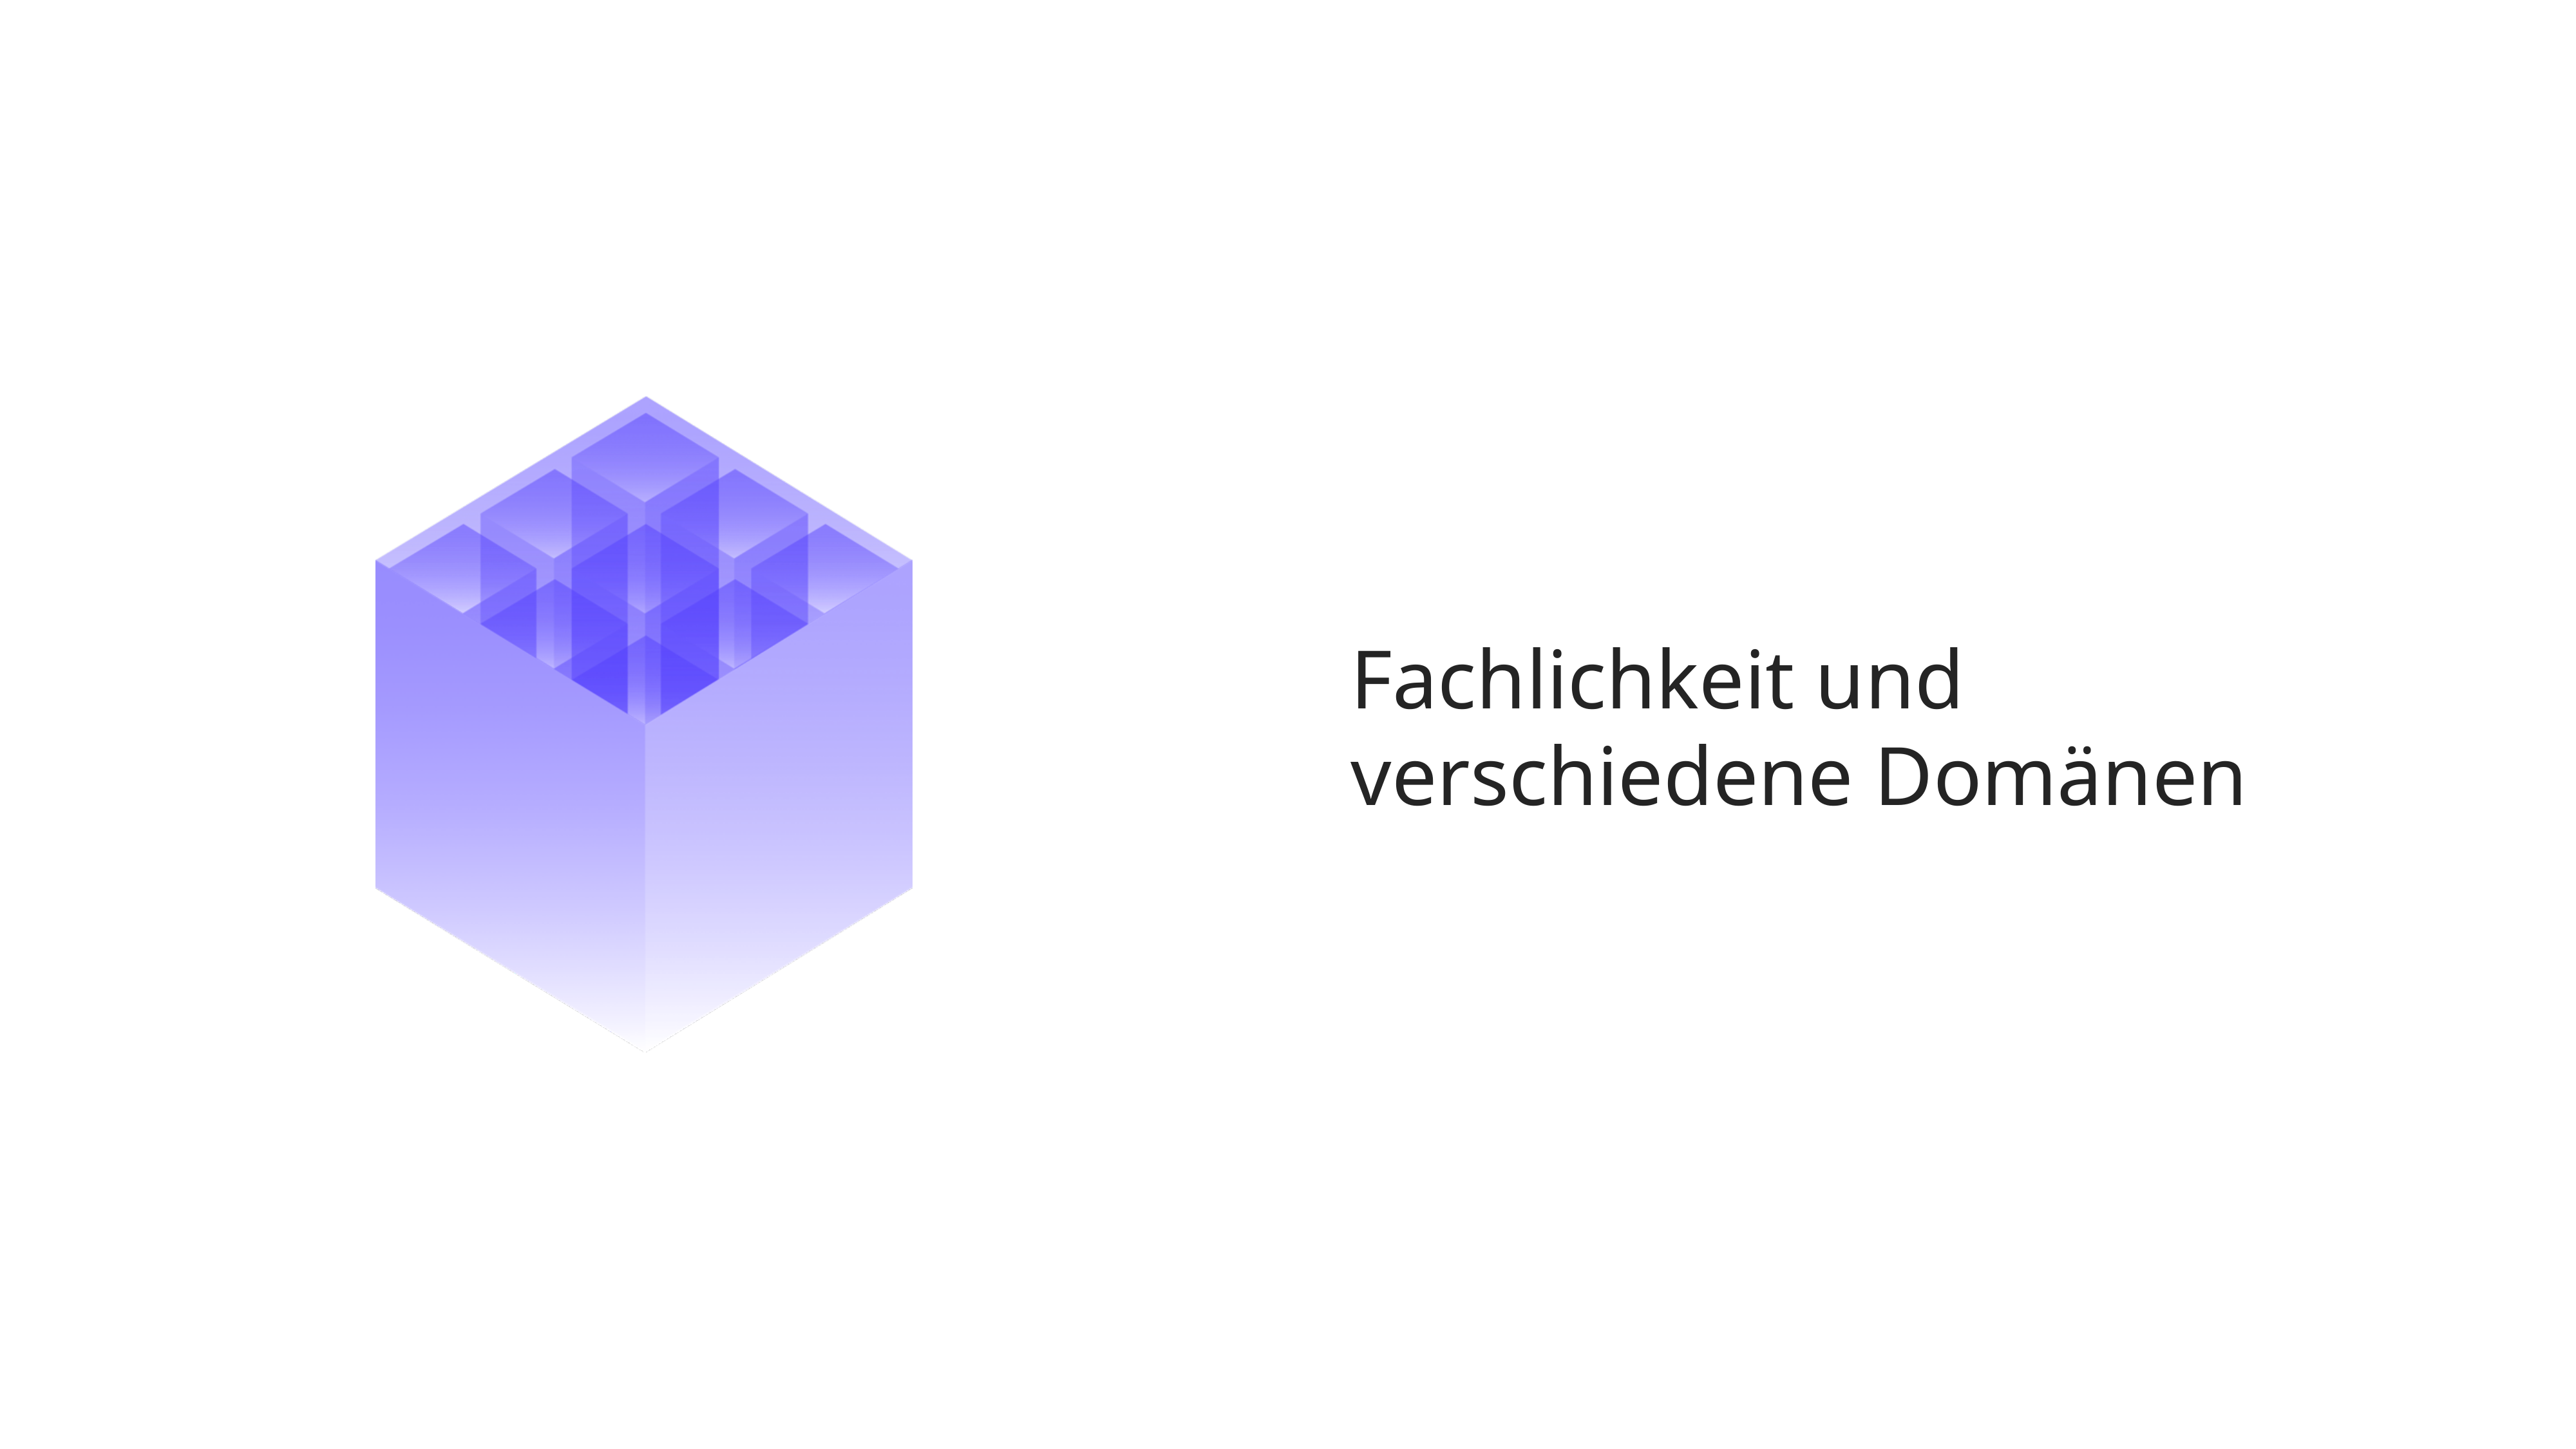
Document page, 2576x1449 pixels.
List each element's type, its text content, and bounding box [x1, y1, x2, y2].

list Fachlichkeit und verschiedene Domänen [1350, 127, 2422, 1322]
picture [375, 396, 913, 1053]
